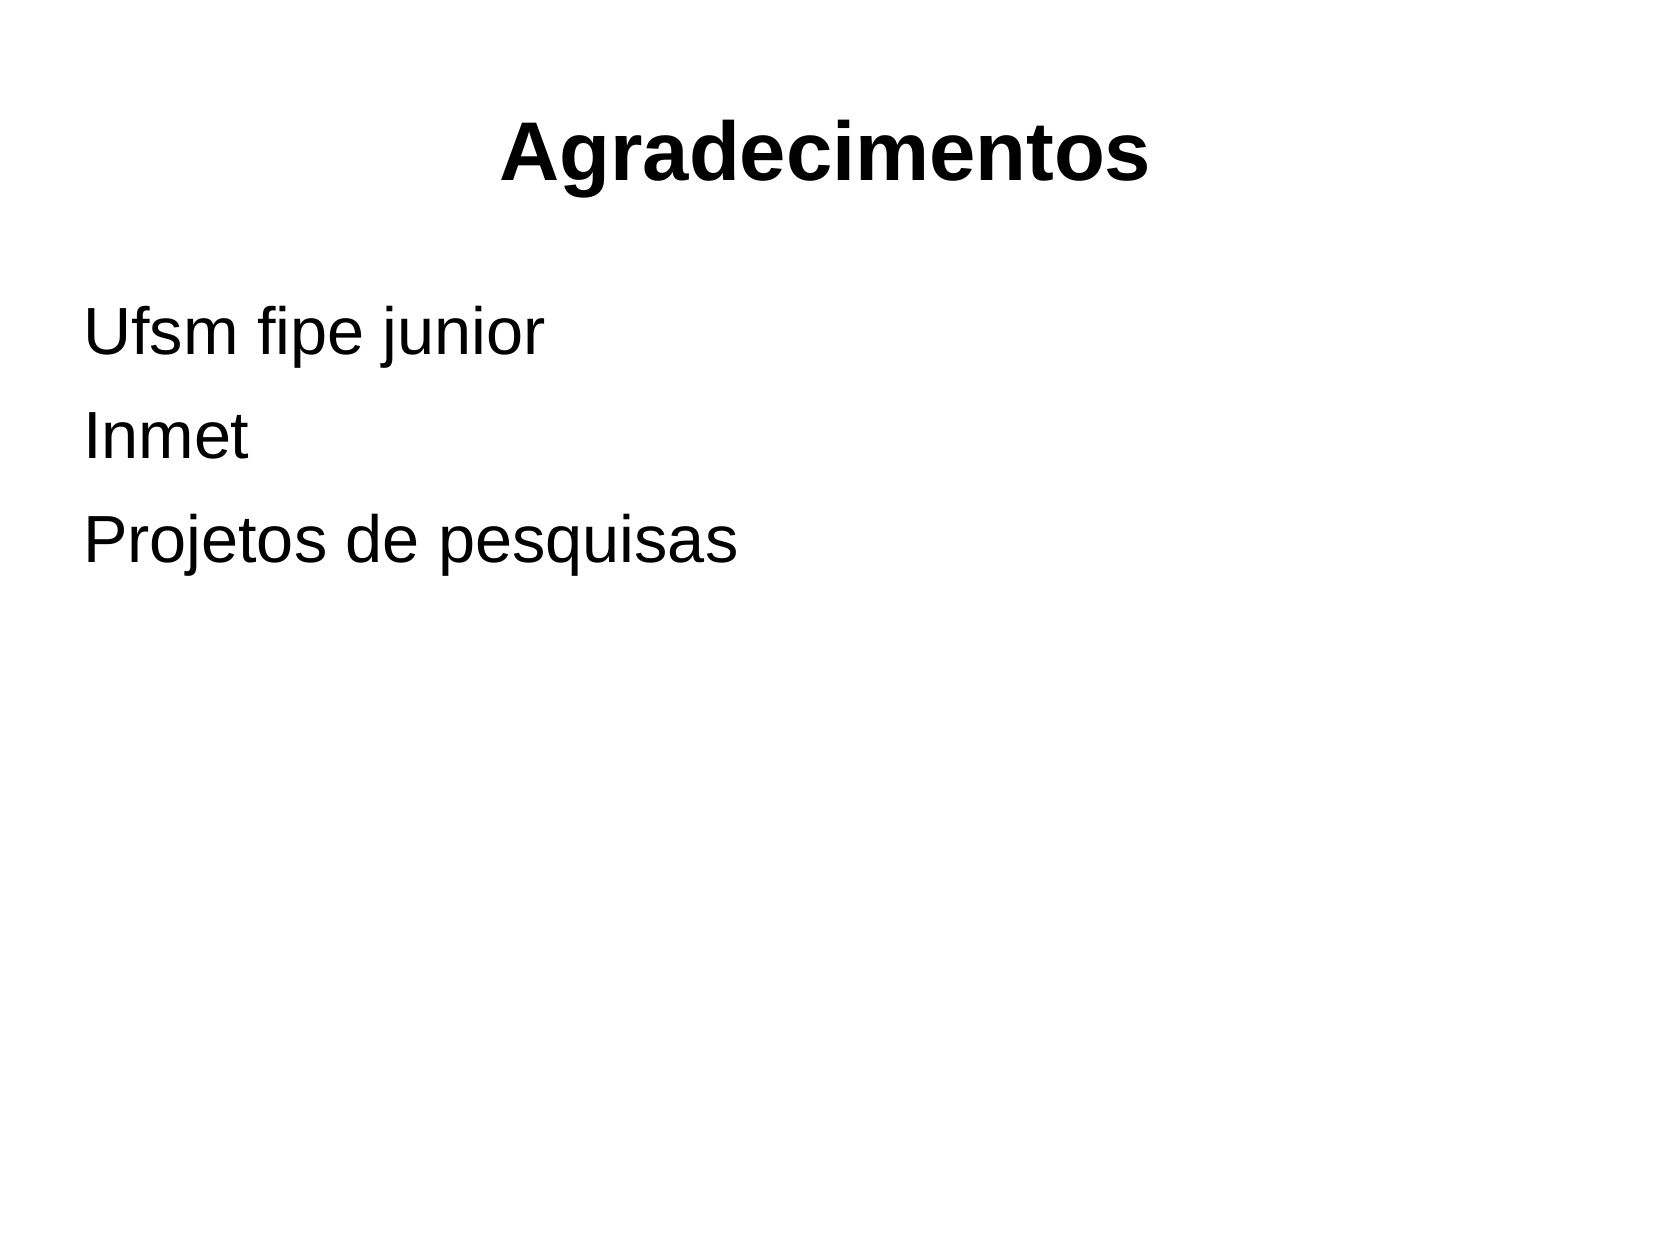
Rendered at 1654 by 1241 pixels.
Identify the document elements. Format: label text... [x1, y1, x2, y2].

list Ufsm fipe junior Inmet Projetos de pesquisas [82, 290, 1569, 1008]
title Agradecimentos [82, 49, 1569, 255]
